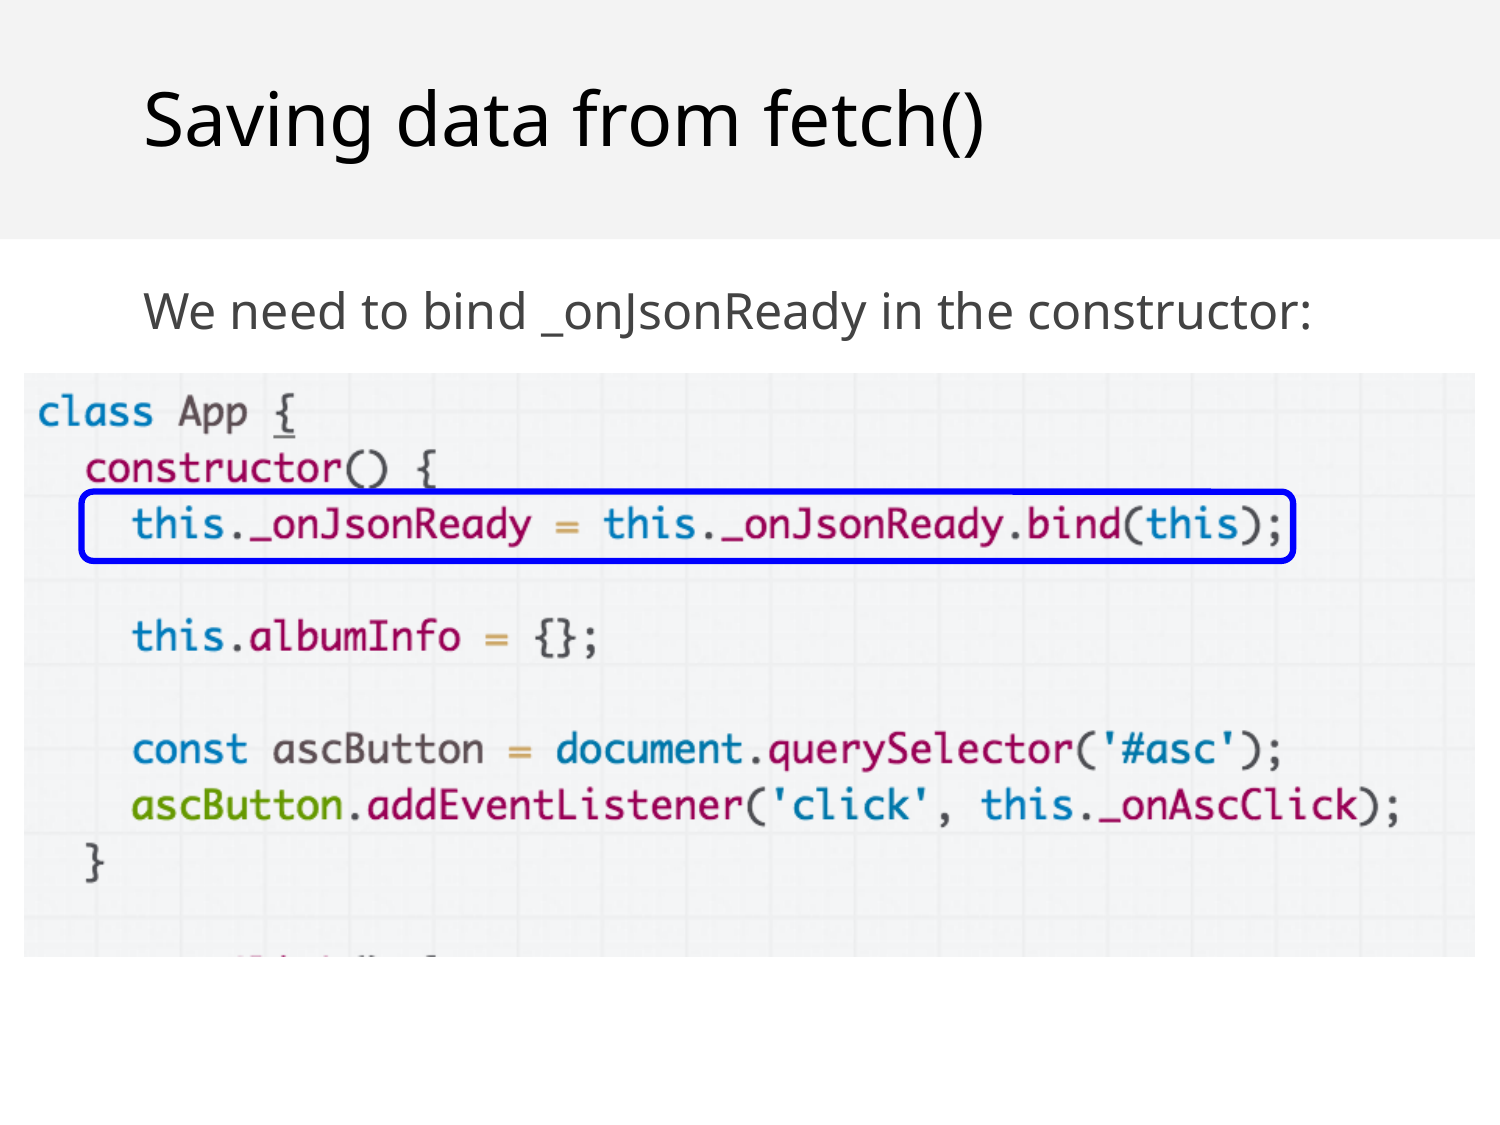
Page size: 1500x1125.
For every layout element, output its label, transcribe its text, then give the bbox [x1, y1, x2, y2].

title Saving data from fetch() [128, 56, 1372, 183]
picture [24, 373, 1475, 957]
list We need to bind _onJsonReady in the constructor: [128, 255, 1372, 373]
